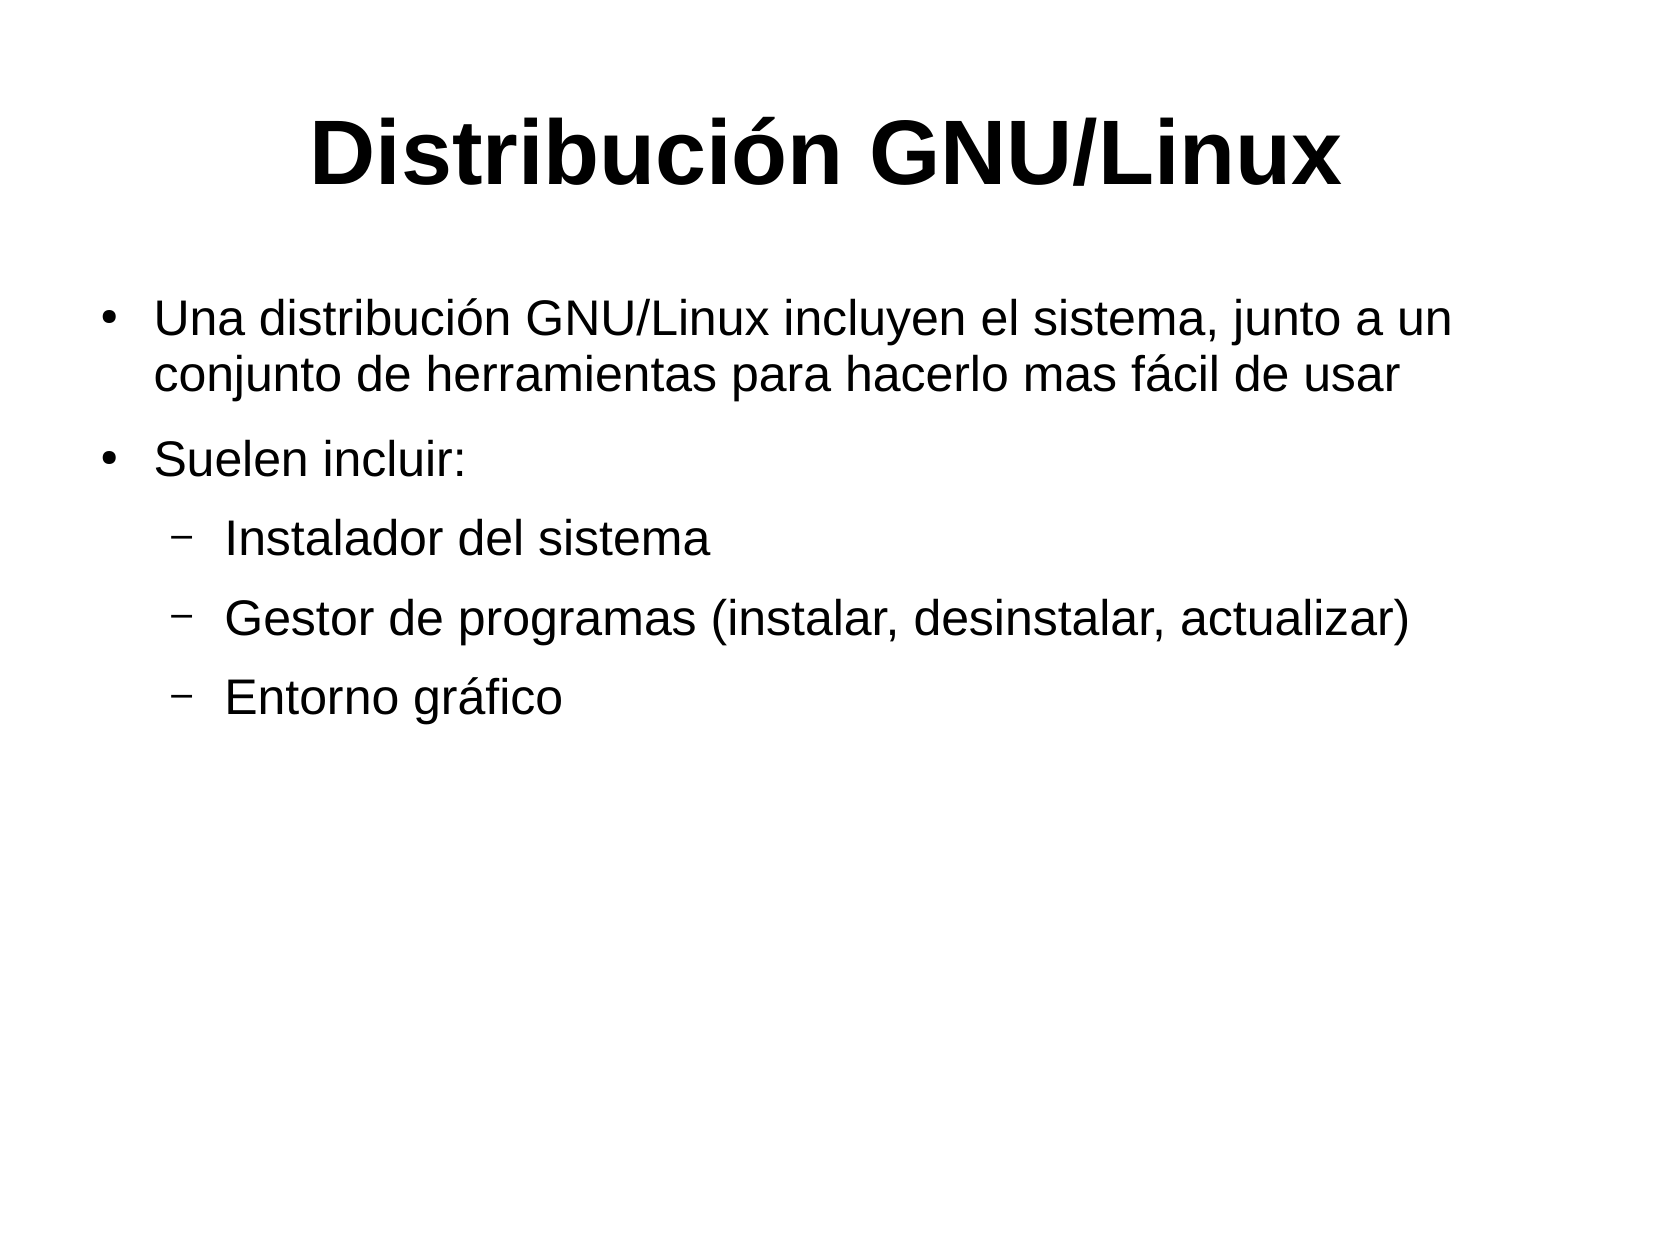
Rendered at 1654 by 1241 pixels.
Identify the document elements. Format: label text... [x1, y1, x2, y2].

list Una distribución GNU/Linux incluyen el sistema, junto a un conjunto de herramientas para hacerlo mas fácil de usar Suelen incluir: Instalador del sistema Gestor de programas (instalar, desinstalar, actualizar) Entorno gráfico [82, 290, 1571, 1010]
title Distribución GNU/Linux [82, 49, 1571, 257]
